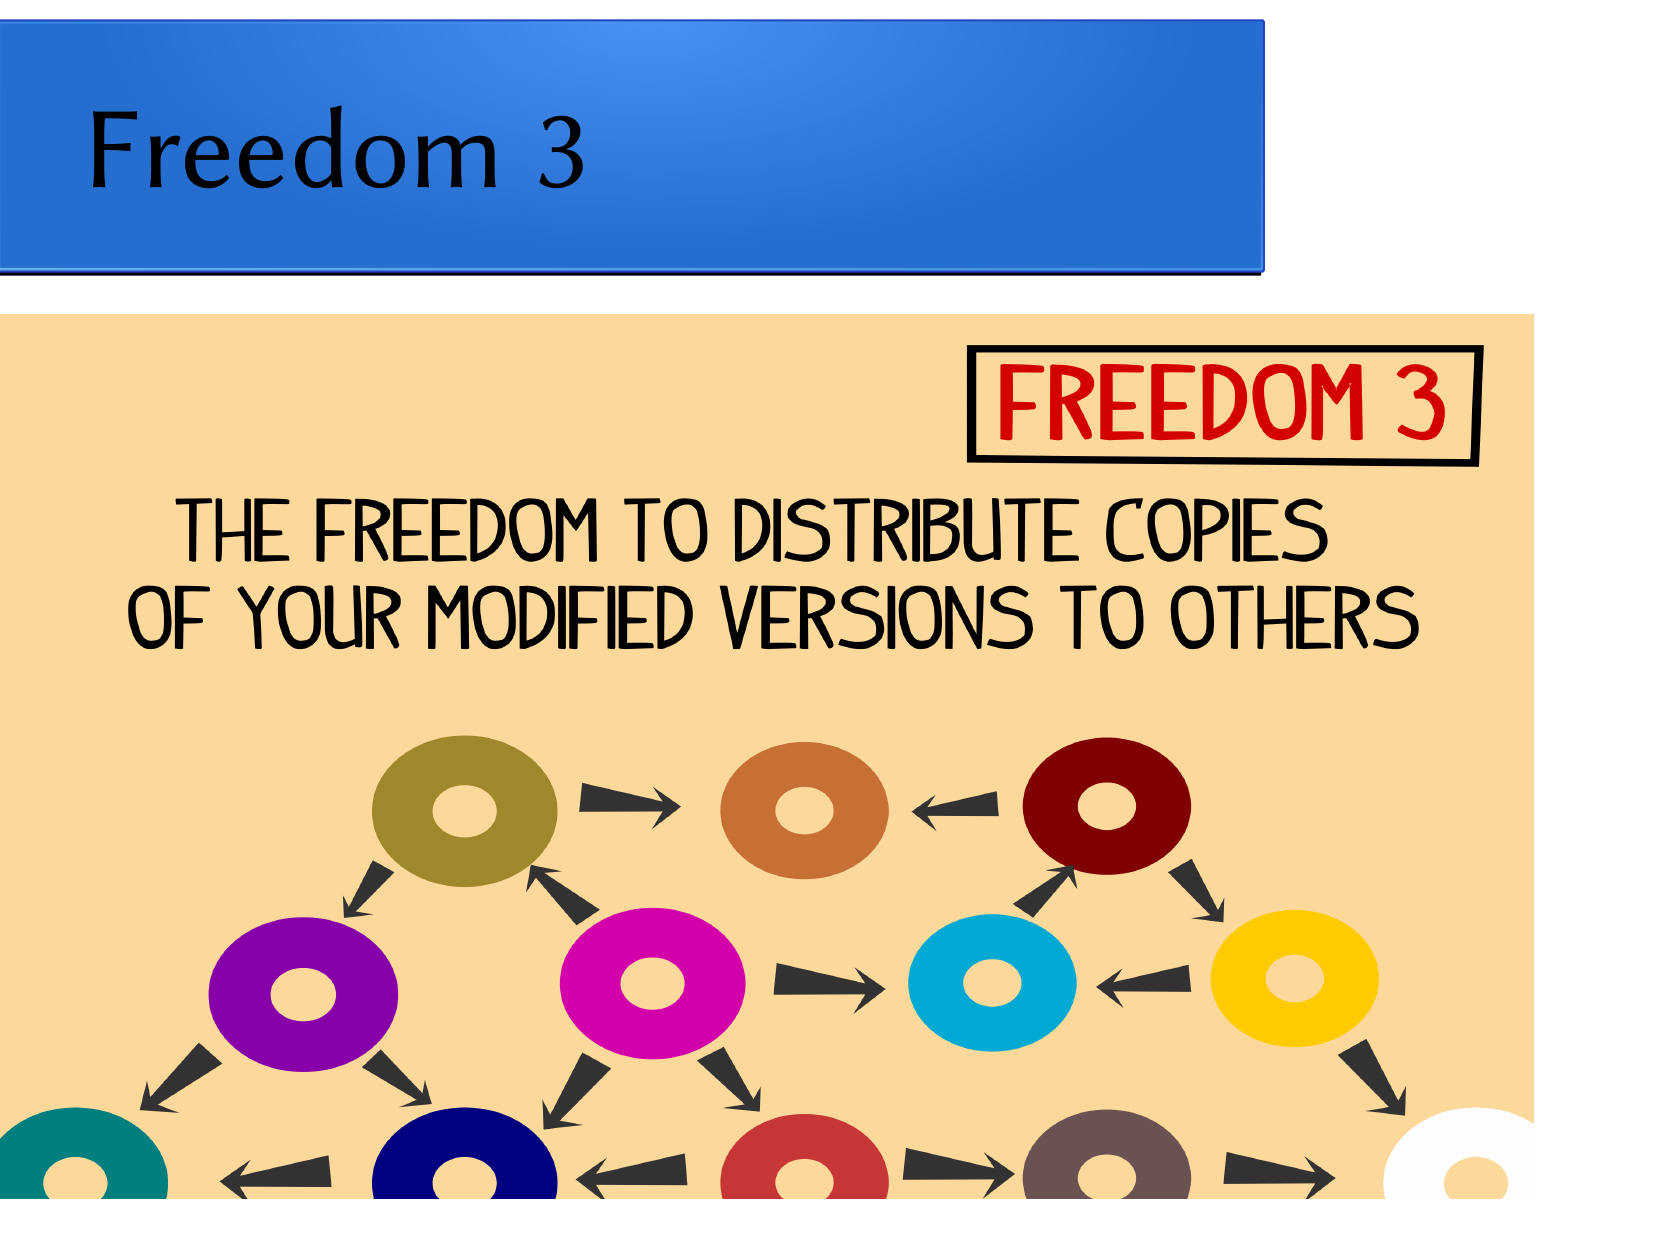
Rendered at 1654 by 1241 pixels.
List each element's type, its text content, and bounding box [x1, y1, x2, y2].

title Freedom 3 [82, 47, 1235, 252]
picture [0, 314, 1534, 1199]
